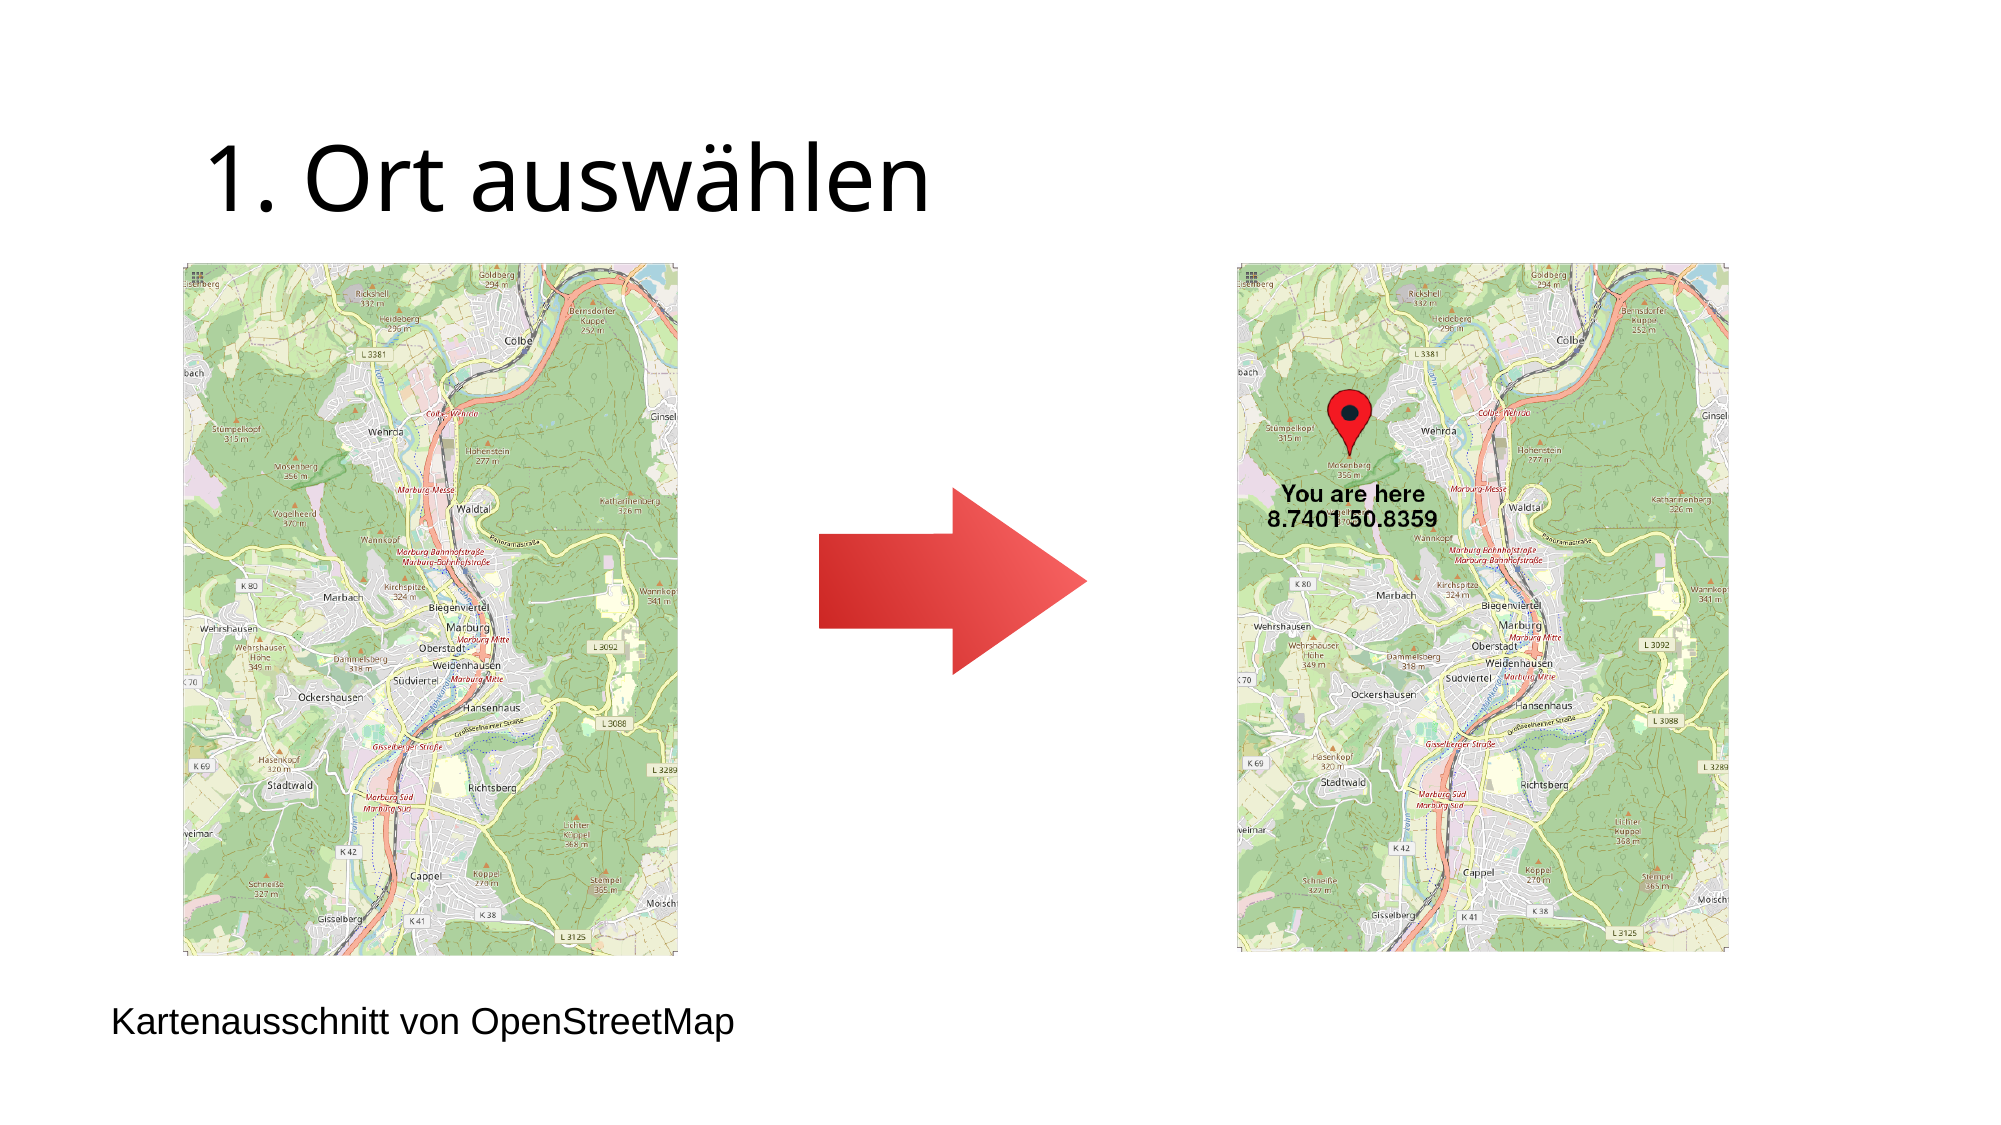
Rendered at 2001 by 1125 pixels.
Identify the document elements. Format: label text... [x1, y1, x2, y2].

picture [183, 263, 678, 956]
title 1. Ort auswählen [187, 99, 1813, 264]
text_box [819, 487, 1088, 675]
text_box Kartenausschnitt von OpenStreetMap [96, 993, 751, 1051]
picture [1237, 263, 1729, 952]
